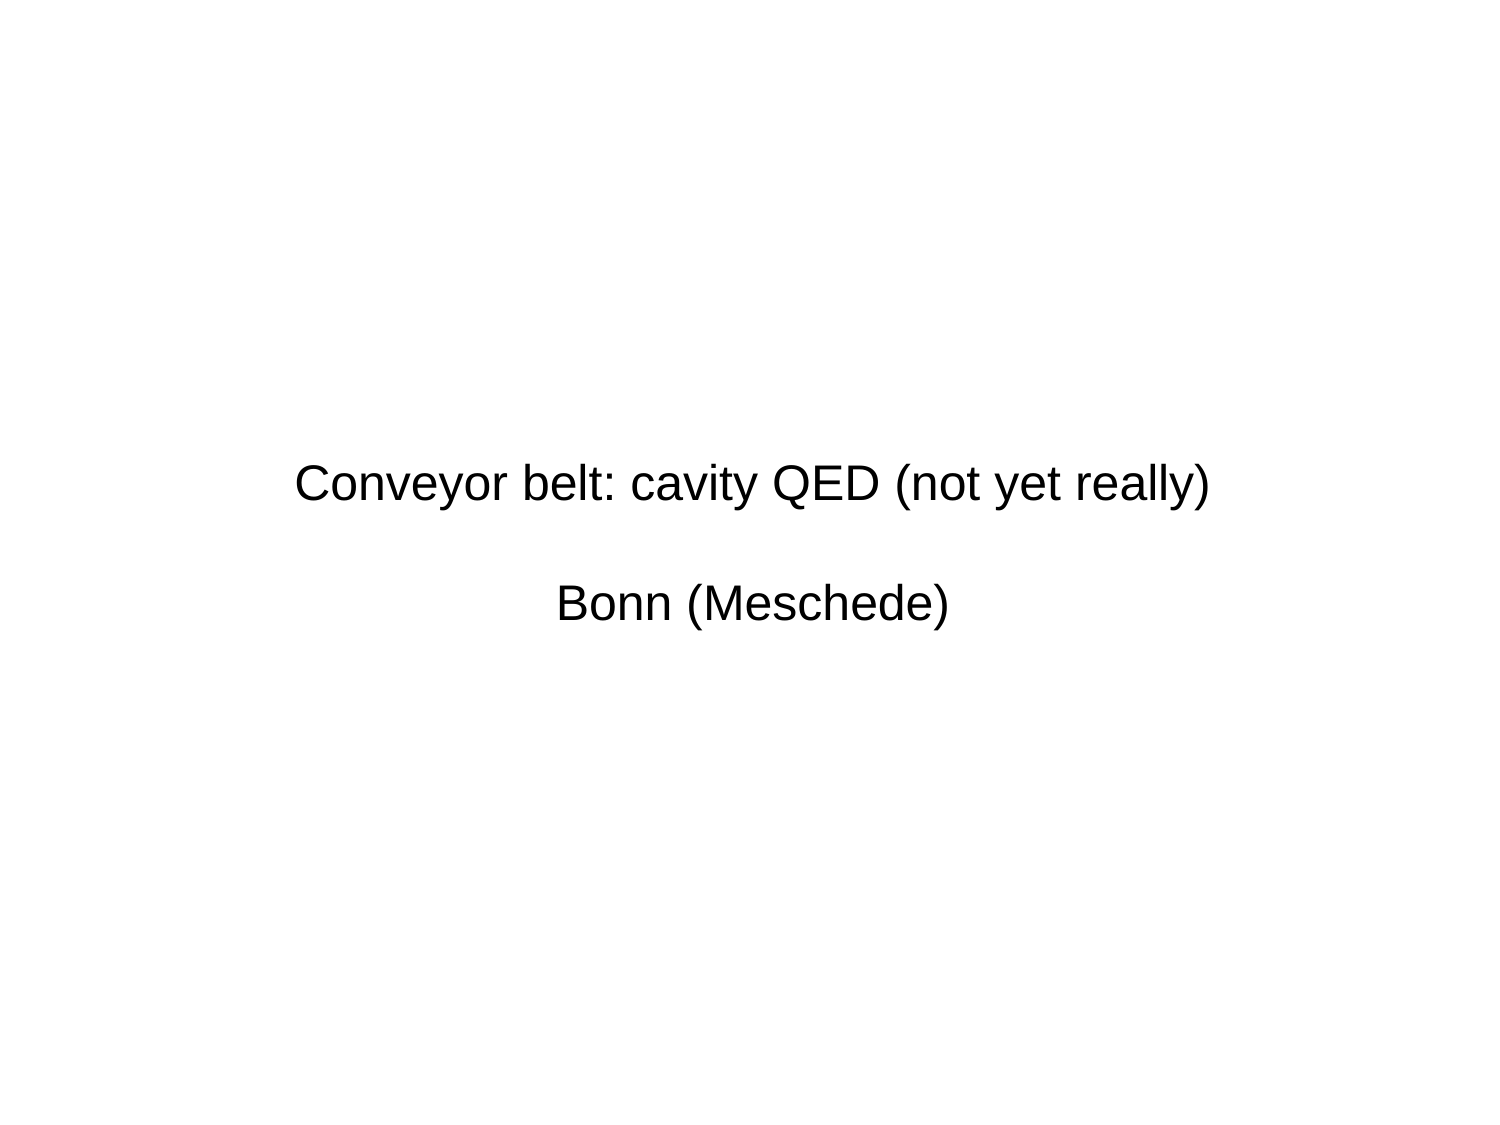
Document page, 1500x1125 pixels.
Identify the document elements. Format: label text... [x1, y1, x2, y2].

text_box Conveyor belt: cavity QED (not yet really) Bonn (Meschede) [279, 442, 1227, 638]
